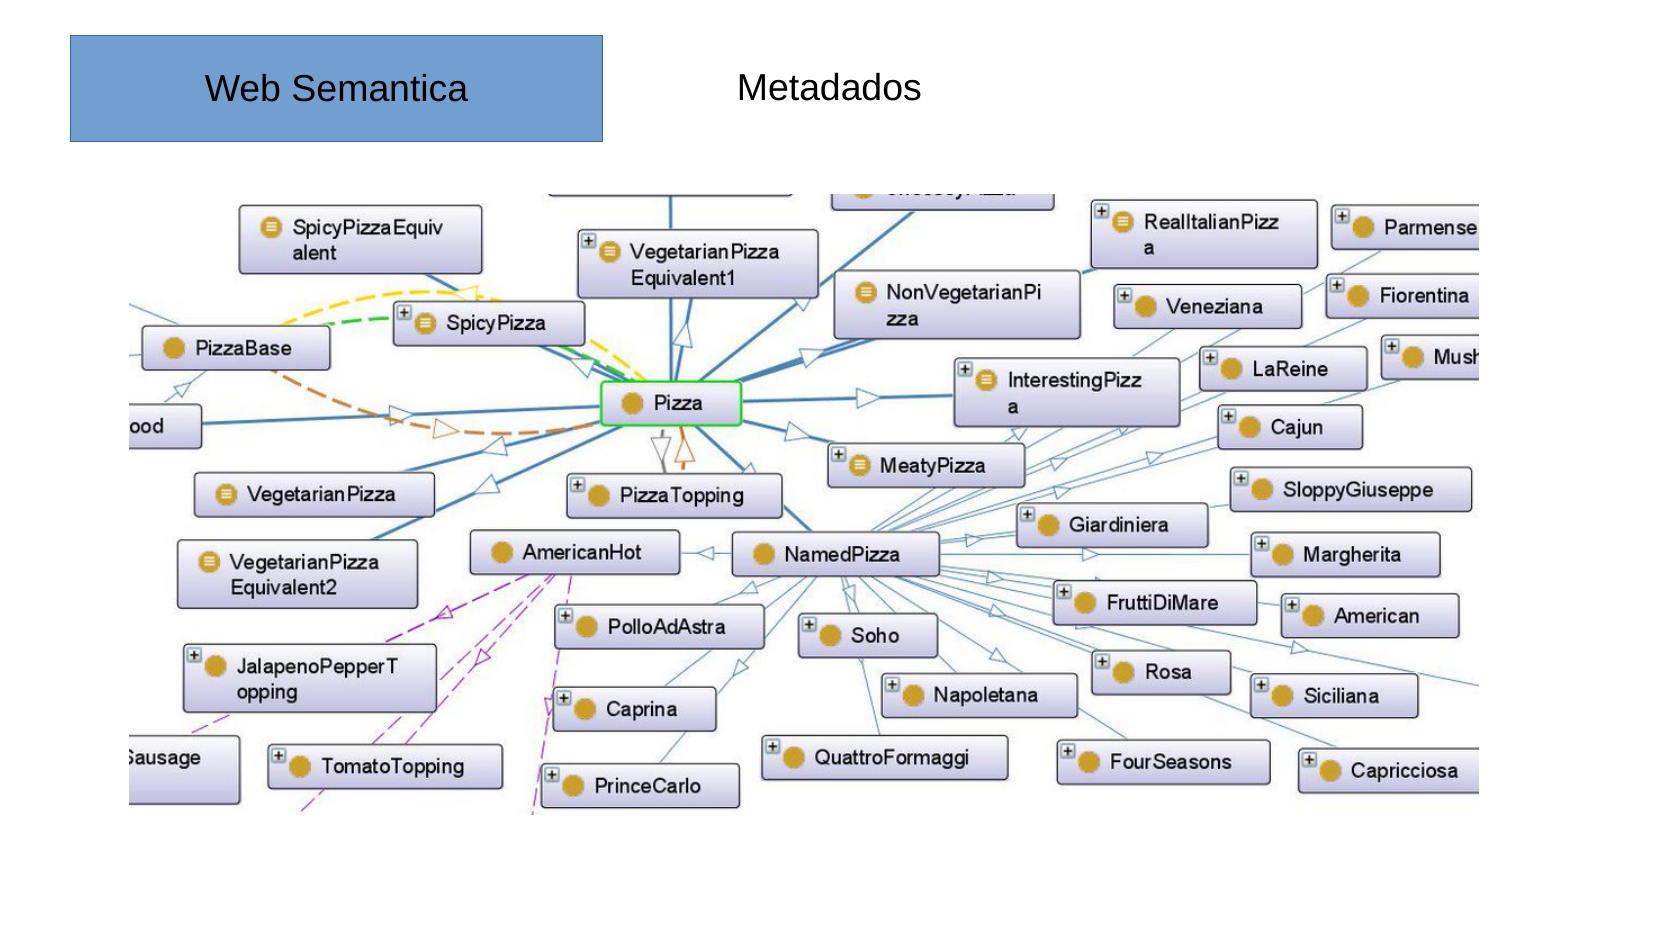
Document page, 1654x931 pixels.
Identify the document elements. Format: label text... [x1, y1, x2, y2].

text_box Metadados [722, 59, 981, 116]
picture [129, 194, 1479, 815]
text_box Web Semantica [70, 35, 603, 142]
